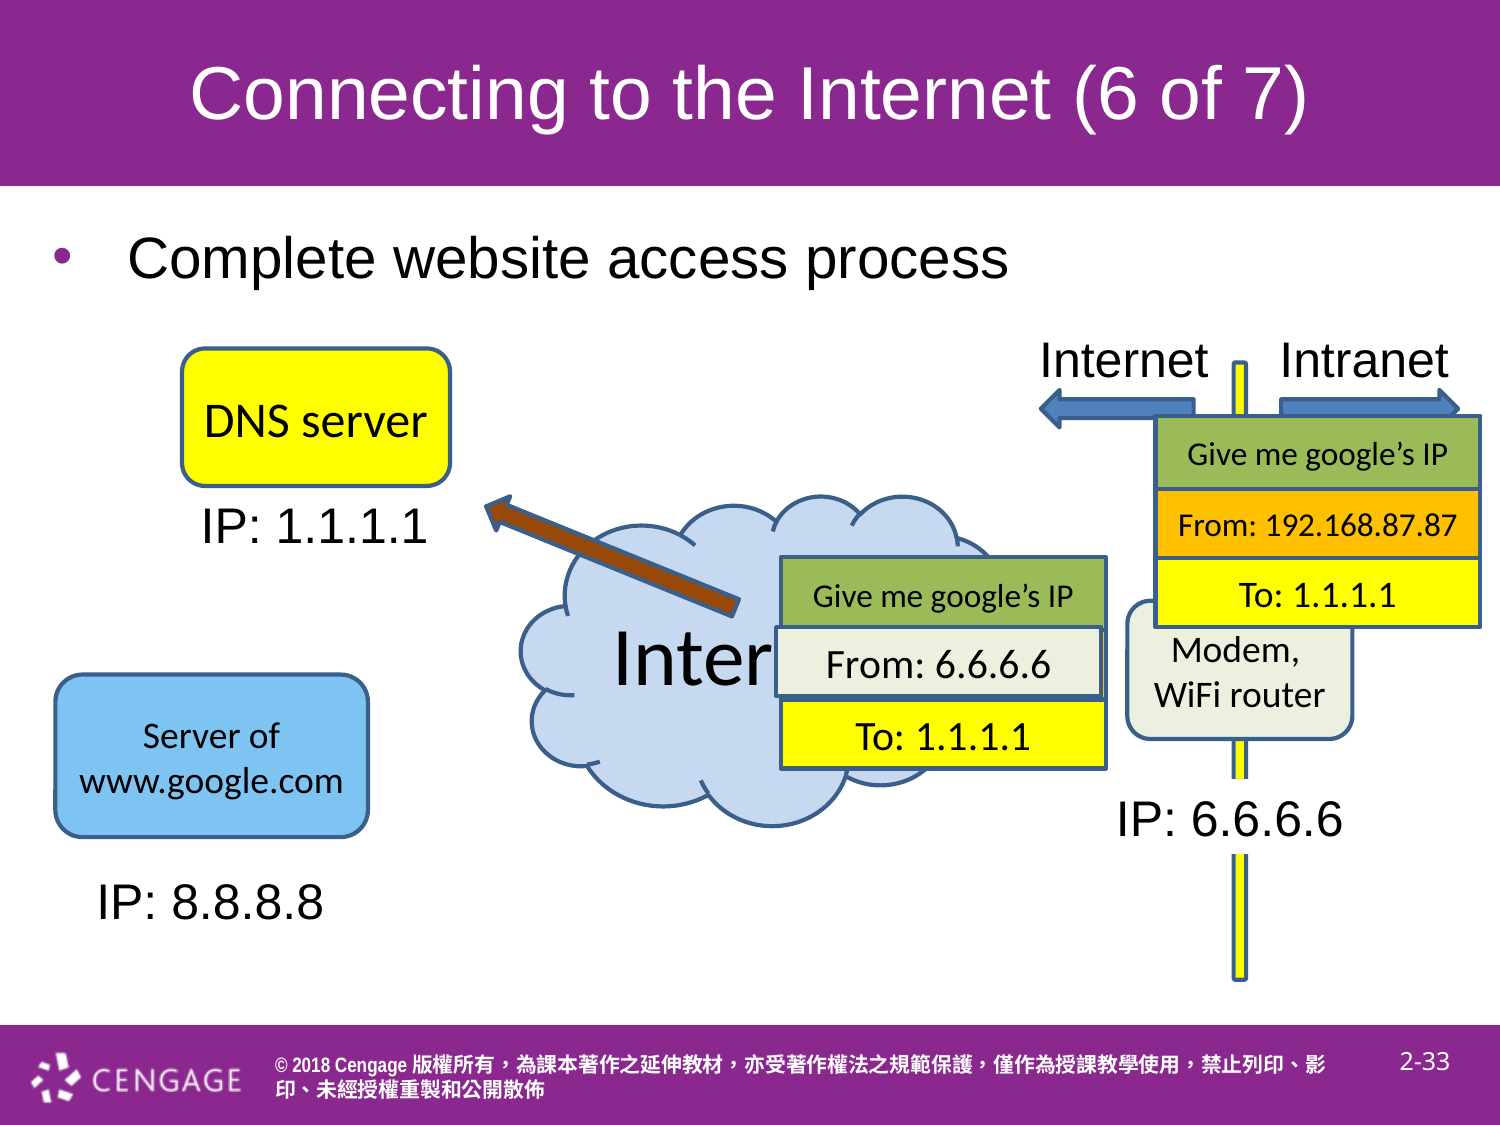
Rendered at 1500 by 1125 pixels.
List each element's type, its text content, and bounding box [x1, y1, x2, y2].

text_box [1233, 854, 1247, 980]
title Connecting to the Internet (6 of 7) [7, 4, 1493, 175]
text_box Give me google’s IP [780, 557, 1106, 630]
picture [21, 1043, 246, 1111]
text_box My IP: 192.168.87.87 [780, 630, 1106, 699]
text_box Internet [1024, 320, 1224, 396]
text_box To: 1.1.1.1 [1155, 558, 1481, 628]
text_box [1233, 362, 1247, 415]
text_box Server of www.google.com [55, 674, 368, 838]
text_box Modem, WiFi router [1127, 600, 1353, 739]
text_box IP: 8.8.8.8 [81, 862, 340, 938]
text_box [1281, 396, 1459, 415]
text_box Intranet [1264, 320, 1464, 396]
text_box [1040, 396, 1194, 428]
text_box [1233, 739, 1247, 779]
text_box Give me google’s IP [1155, 415, 1481, 488]
text_box IP: 1.1.1.1 [185, 485, 444, 561]
text_box DNS server [182, 348, 451, 485]
list Complete website access process [37, 212, 1475, 325]
text_box [486, 496, 739, 617]
text_box To: 1.1.1.1 [780, 699, 1106, 769]
text_box From: 192.168.87.87 [1155, 488, 1481, 558]
text_box IP: 6.6.6.6 [1101, 779, 1359, 854]
text_box Internet [520, 496, 989, 827]
text_box From: 6.6.6.6 [776, 627, 1102, 697]
